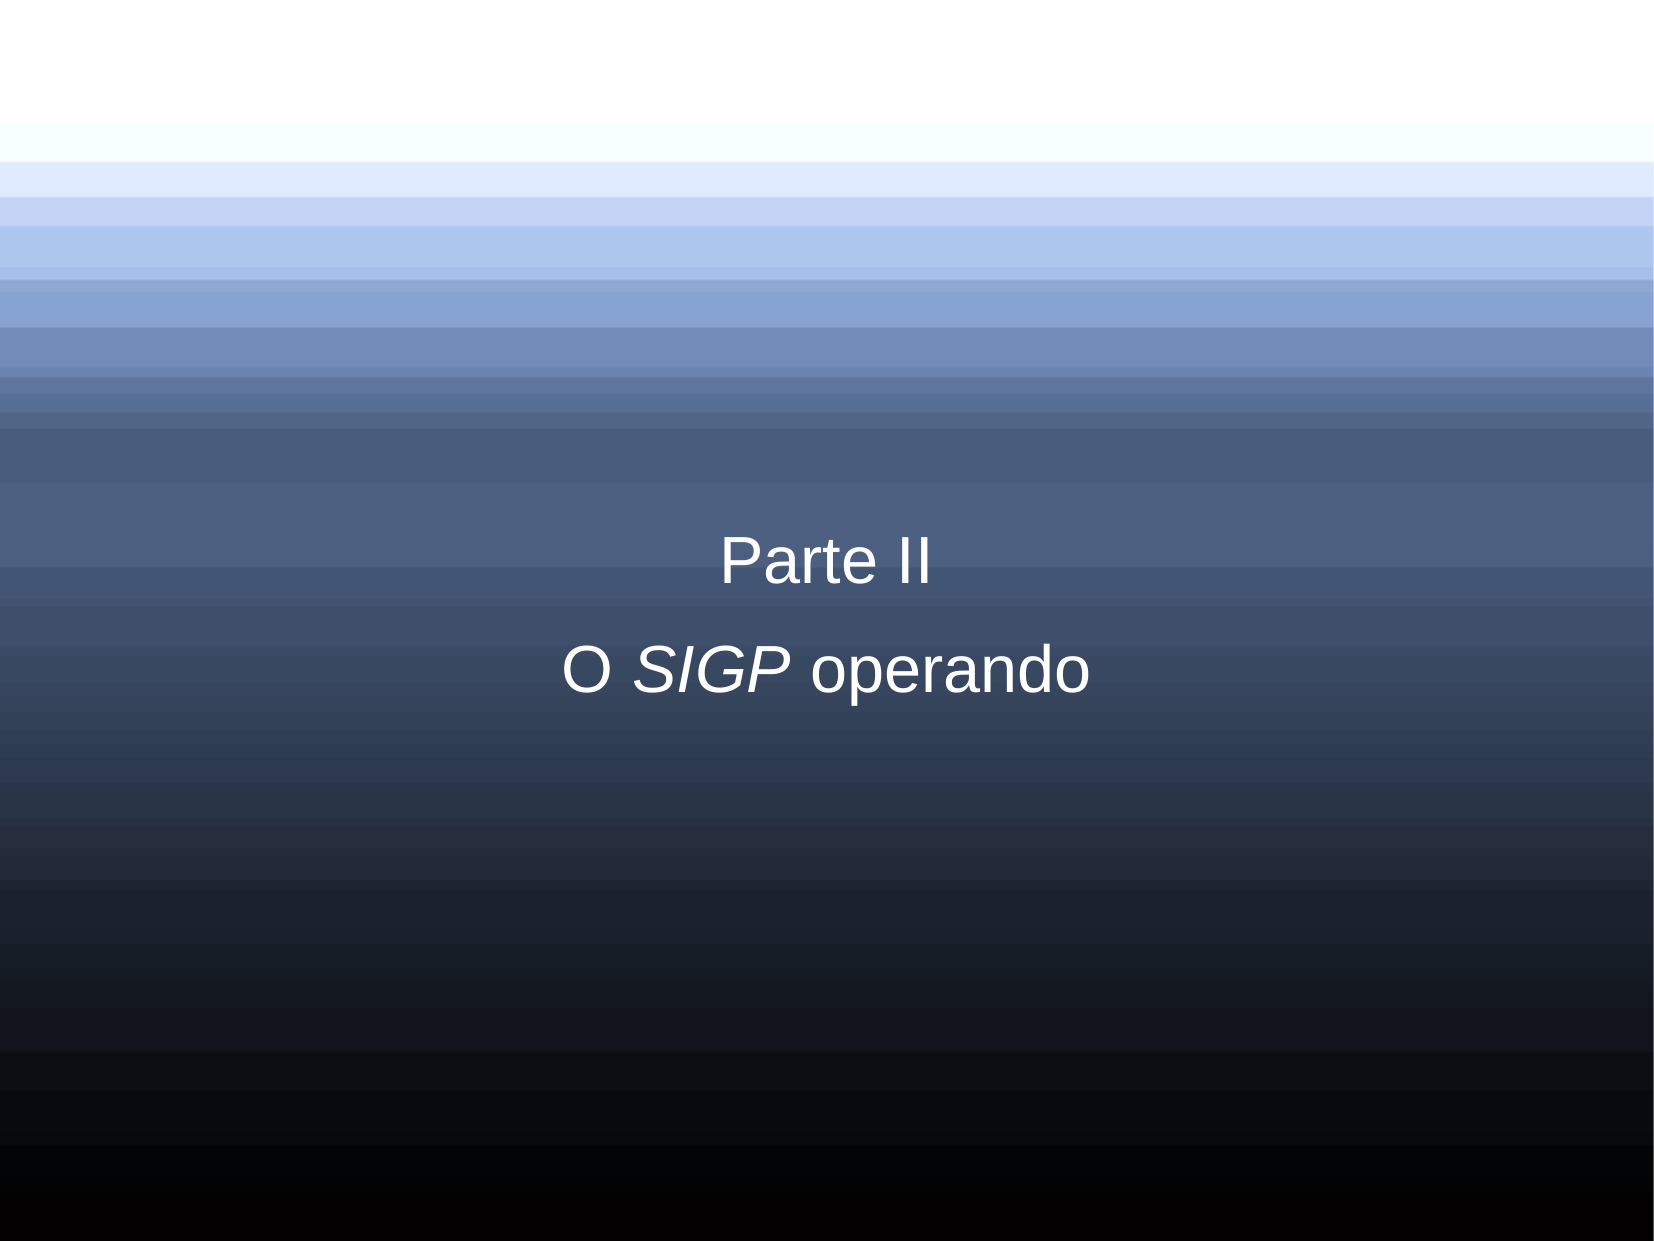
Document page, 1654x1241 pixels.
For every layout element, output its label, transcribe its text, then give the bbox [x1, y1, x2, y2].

subtitle Parte II O SIGP operando [82, 56, 1571, 1166]
